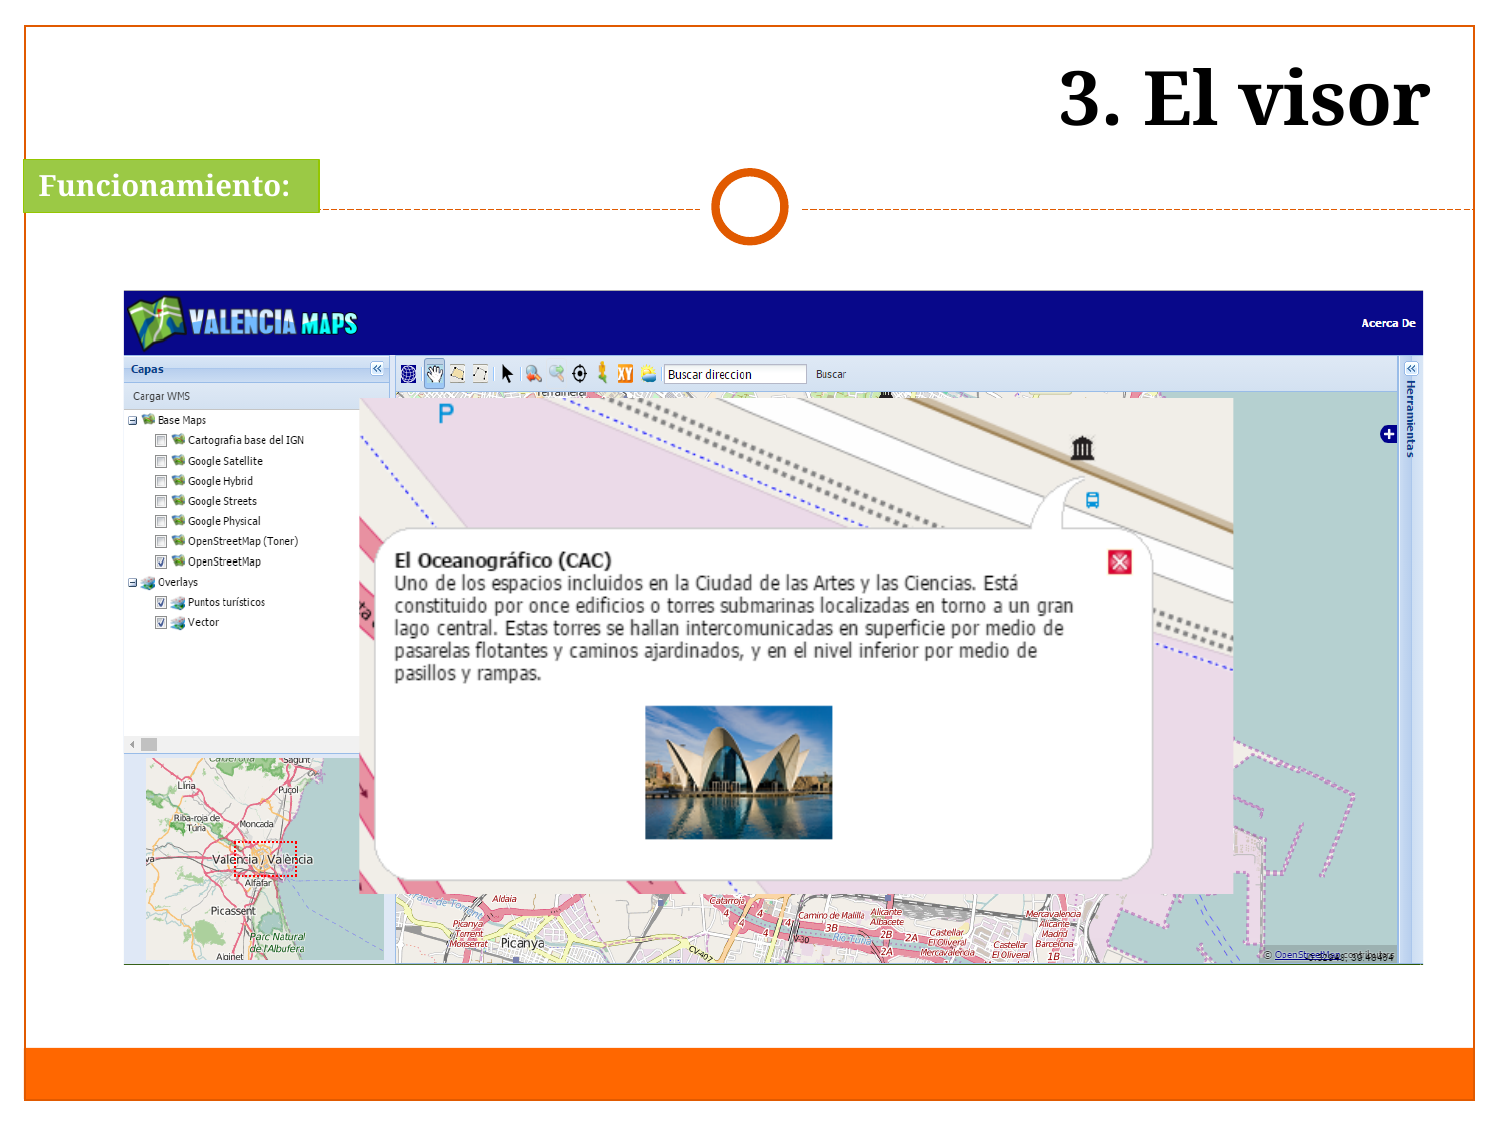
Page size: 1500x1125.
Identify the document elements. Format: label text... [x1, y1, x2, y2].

picture [123, 290, 1424, 965]
text_box 3. El visor [726, 42, 1447, 148]
text_box Funcionamiento: [23, 159, 319, 213]
